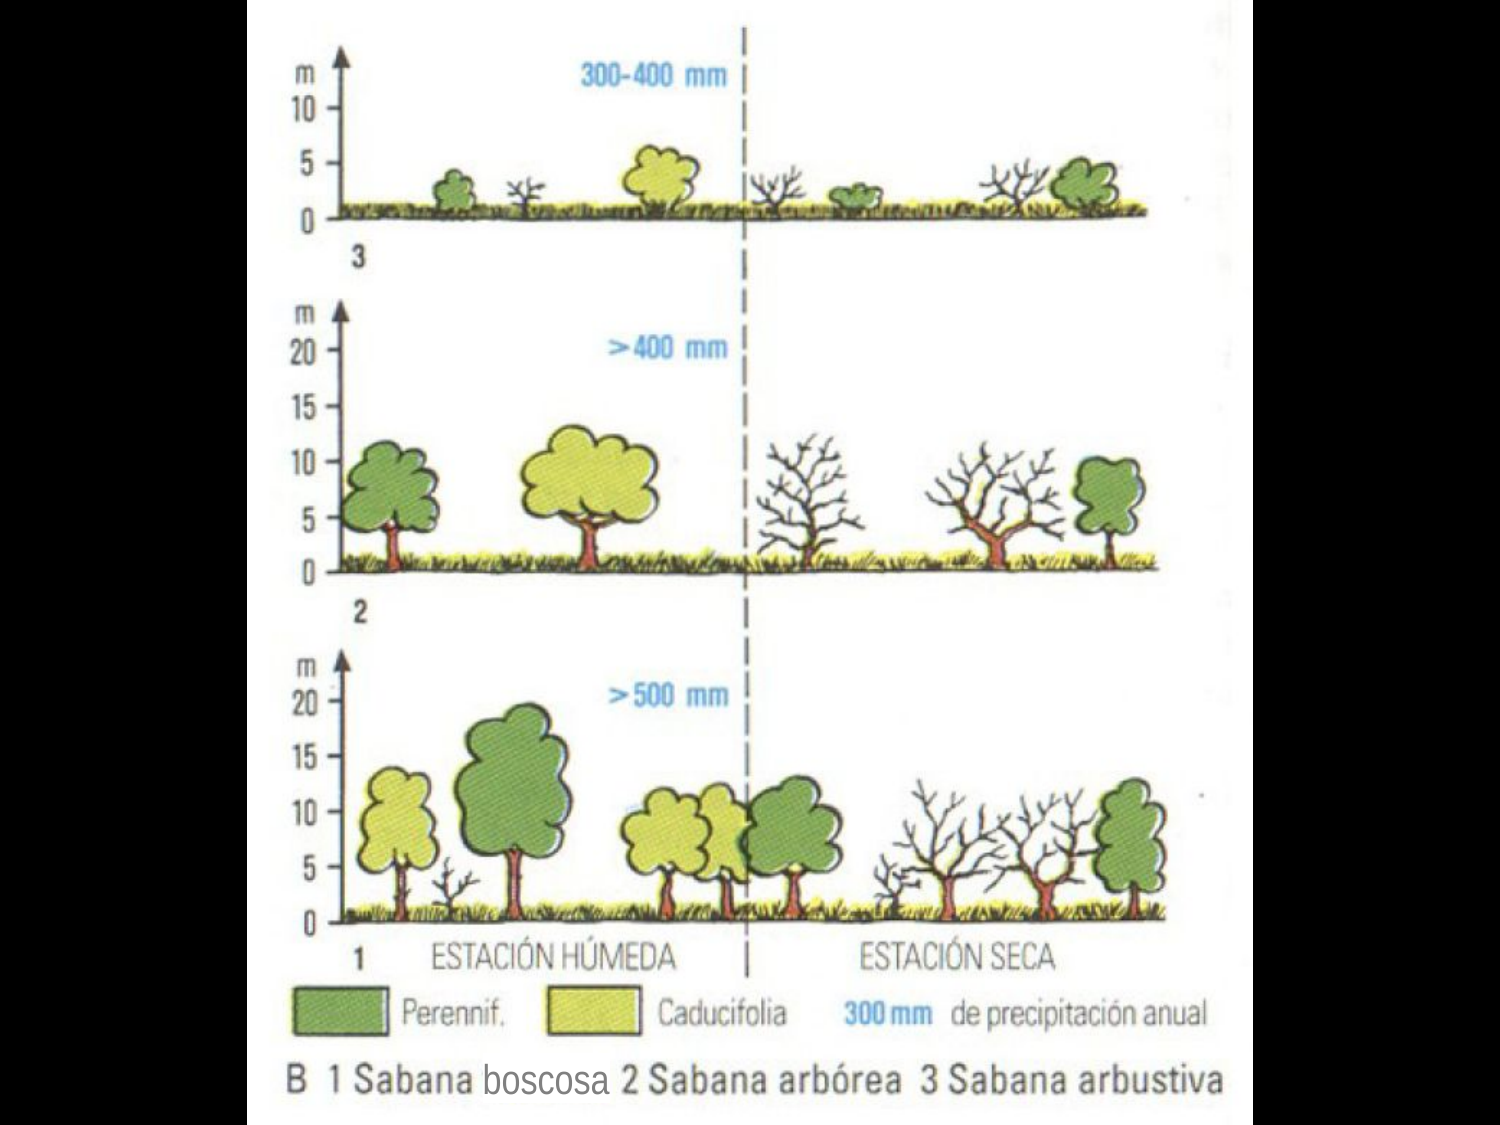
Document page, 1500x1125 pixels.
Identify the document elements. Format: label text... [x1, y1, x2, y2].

text_box boscosa [482, 1052, 610, 1103]
picture [247, 0, 1253, 1125]
